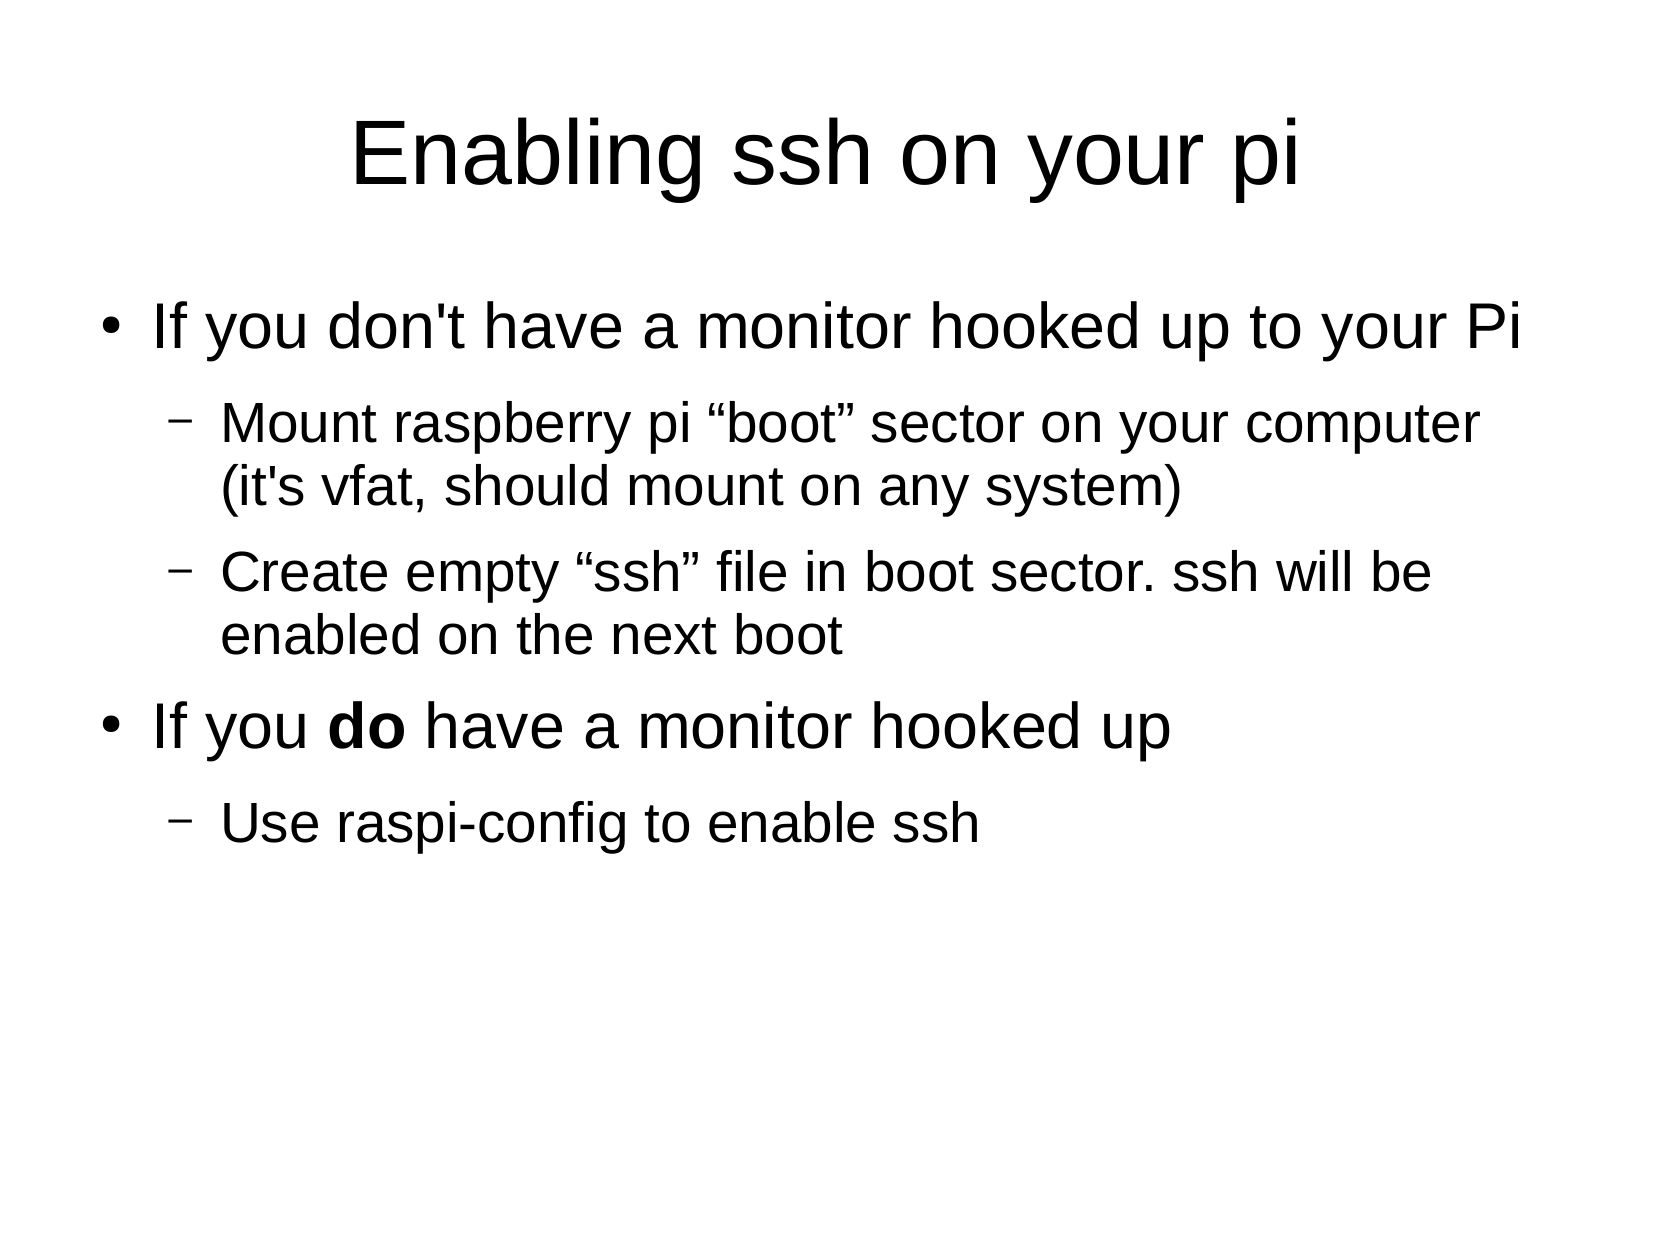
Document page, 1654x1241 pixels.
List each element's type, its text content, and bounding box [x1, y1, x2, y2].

list If you don't have a monitor hooked up to your Pi Mount raspberry pi “boot” sector on your computer (it's vfat, should mount on any system) Create empty “ssh” file in boot sector. ssh will be enabled on the next boot If you do have a monitor hooked up Use raspi-config to enable ssh [82, 290, 1538, 1010]
title Enabling ssh on your pi [82, 49, 1571, 257]
